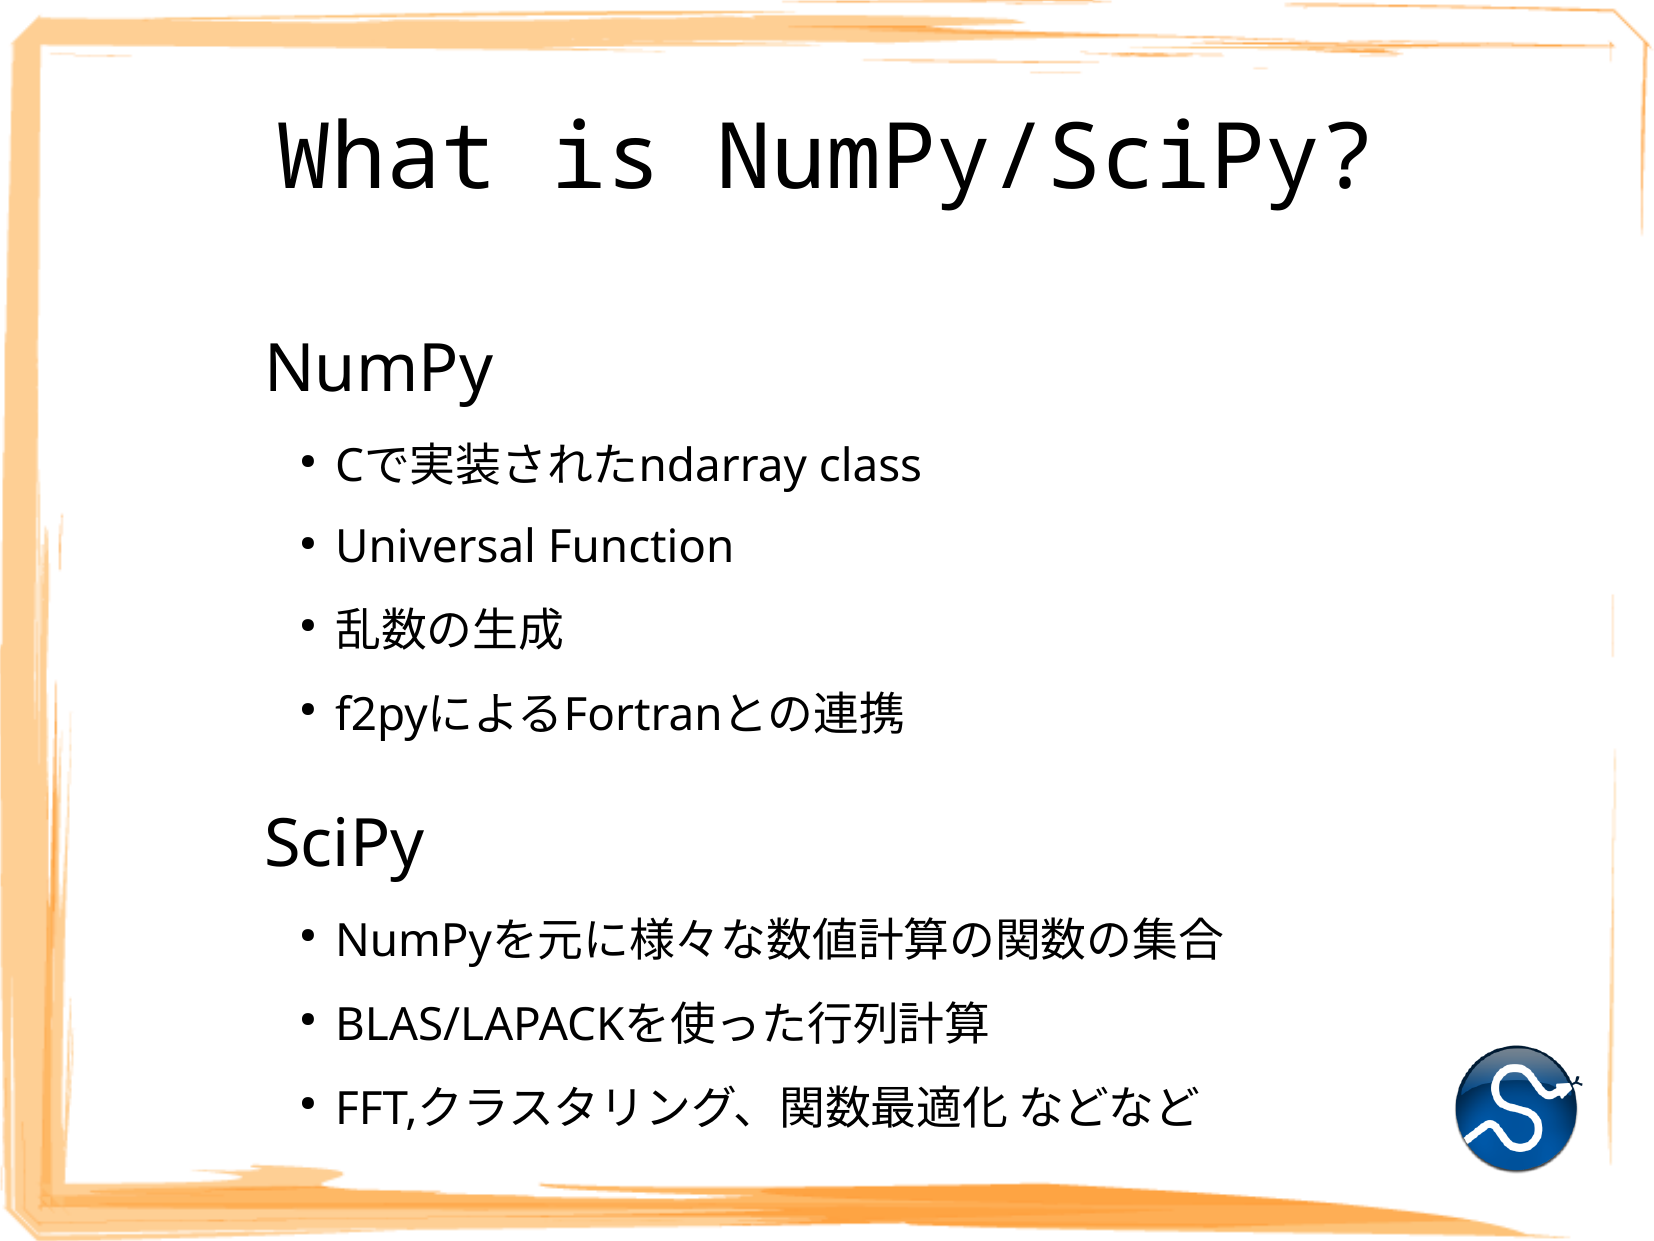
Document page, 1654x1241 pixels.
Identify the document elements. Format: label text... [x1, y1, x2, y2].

picture [0, 0, 1654, 1241]
title What is NumPy/SciPy? [82, 49, 1571, 257]
text_box NumPy Cで実装されたndarray class Universal Function 乱数の生成 f2pyによるFortranとの連携 SciPy NumPyを元に様々な数値計算の関数の集合 BLAS/LAPACKを使った行列計算 FFT,クラスタリング、関数最適化 などなど [249, 312, 1211, 981]
